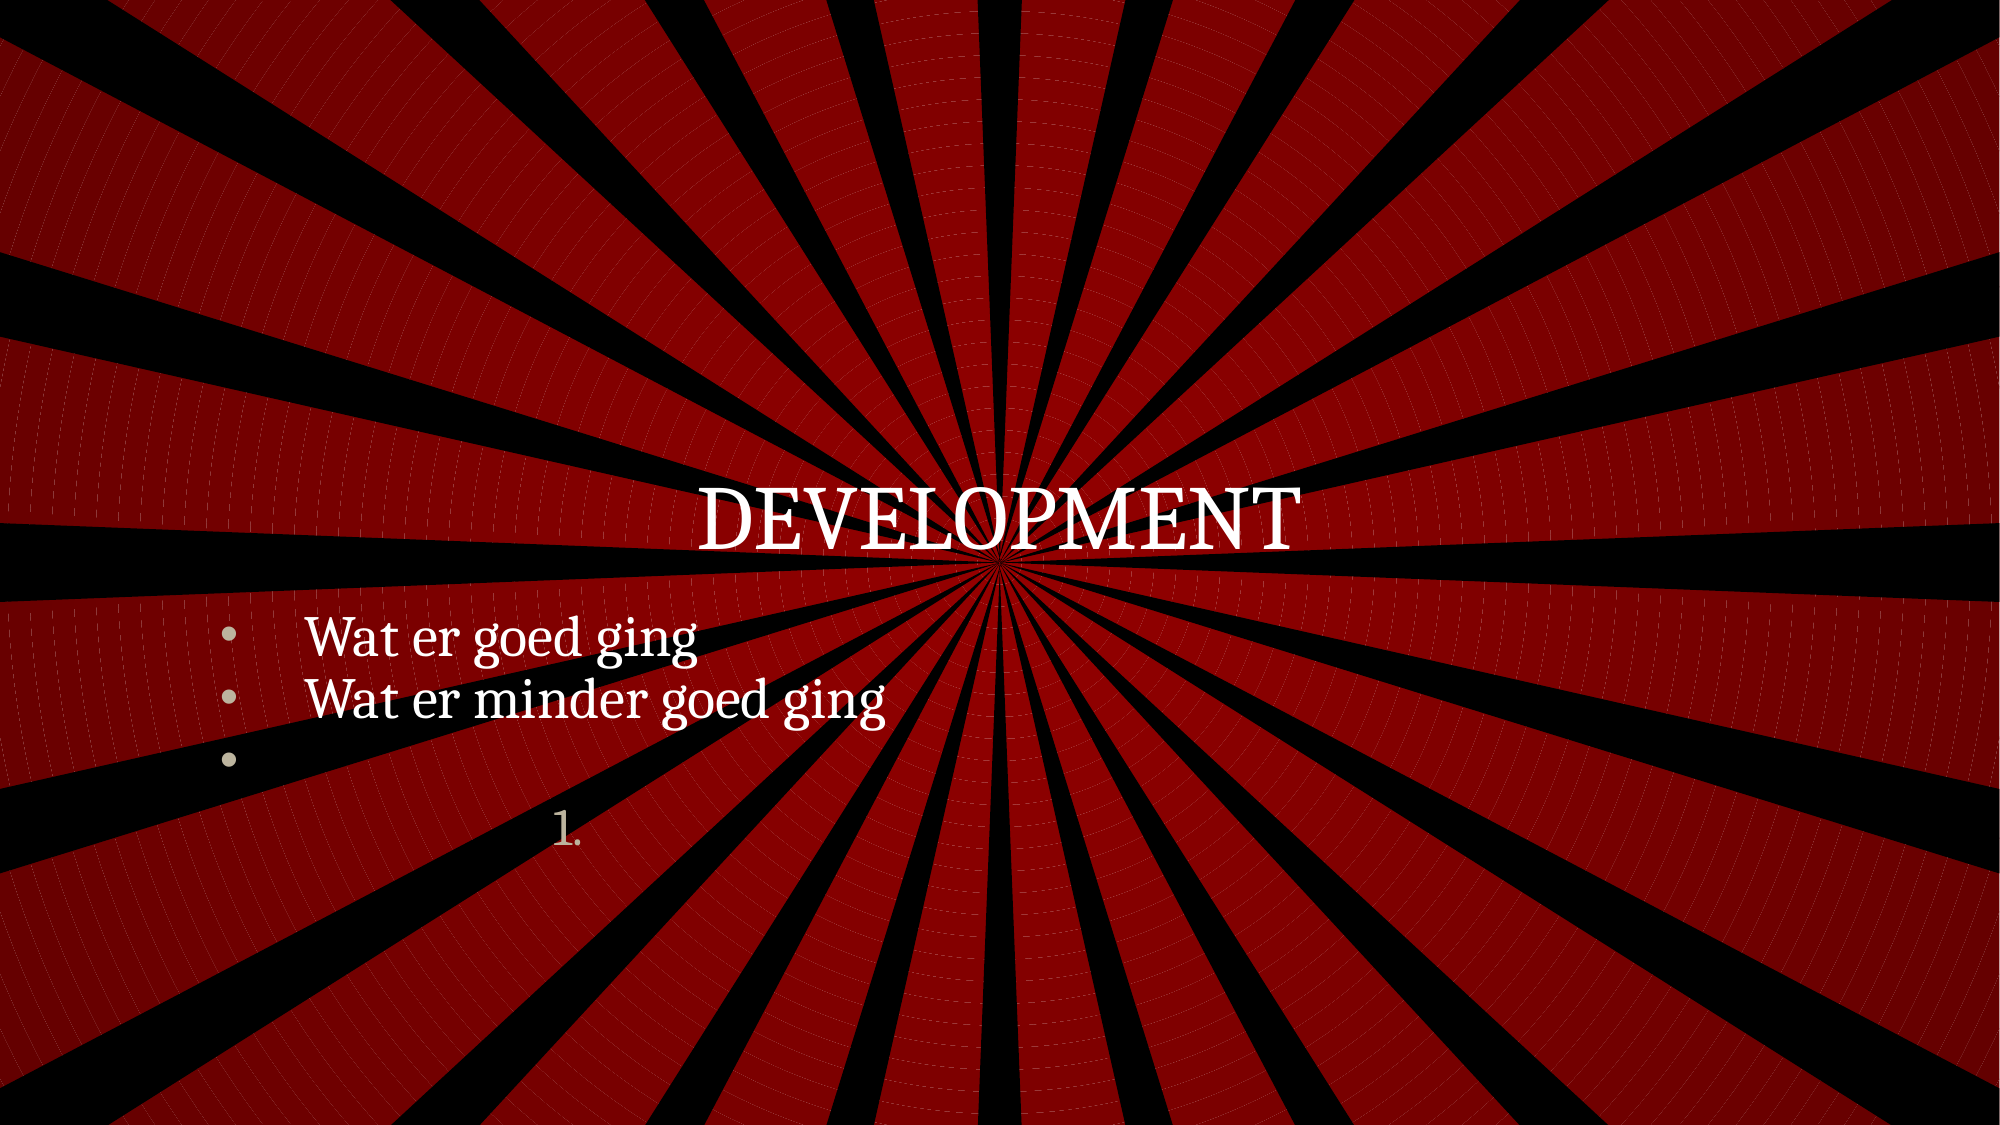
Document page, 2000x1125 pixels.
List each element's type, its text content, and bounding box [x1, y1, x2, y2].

title Development [198, 0, 1799, 201]
list Wat er goed ging Wat er minder goed ging [198, 360, 1799, 723]
